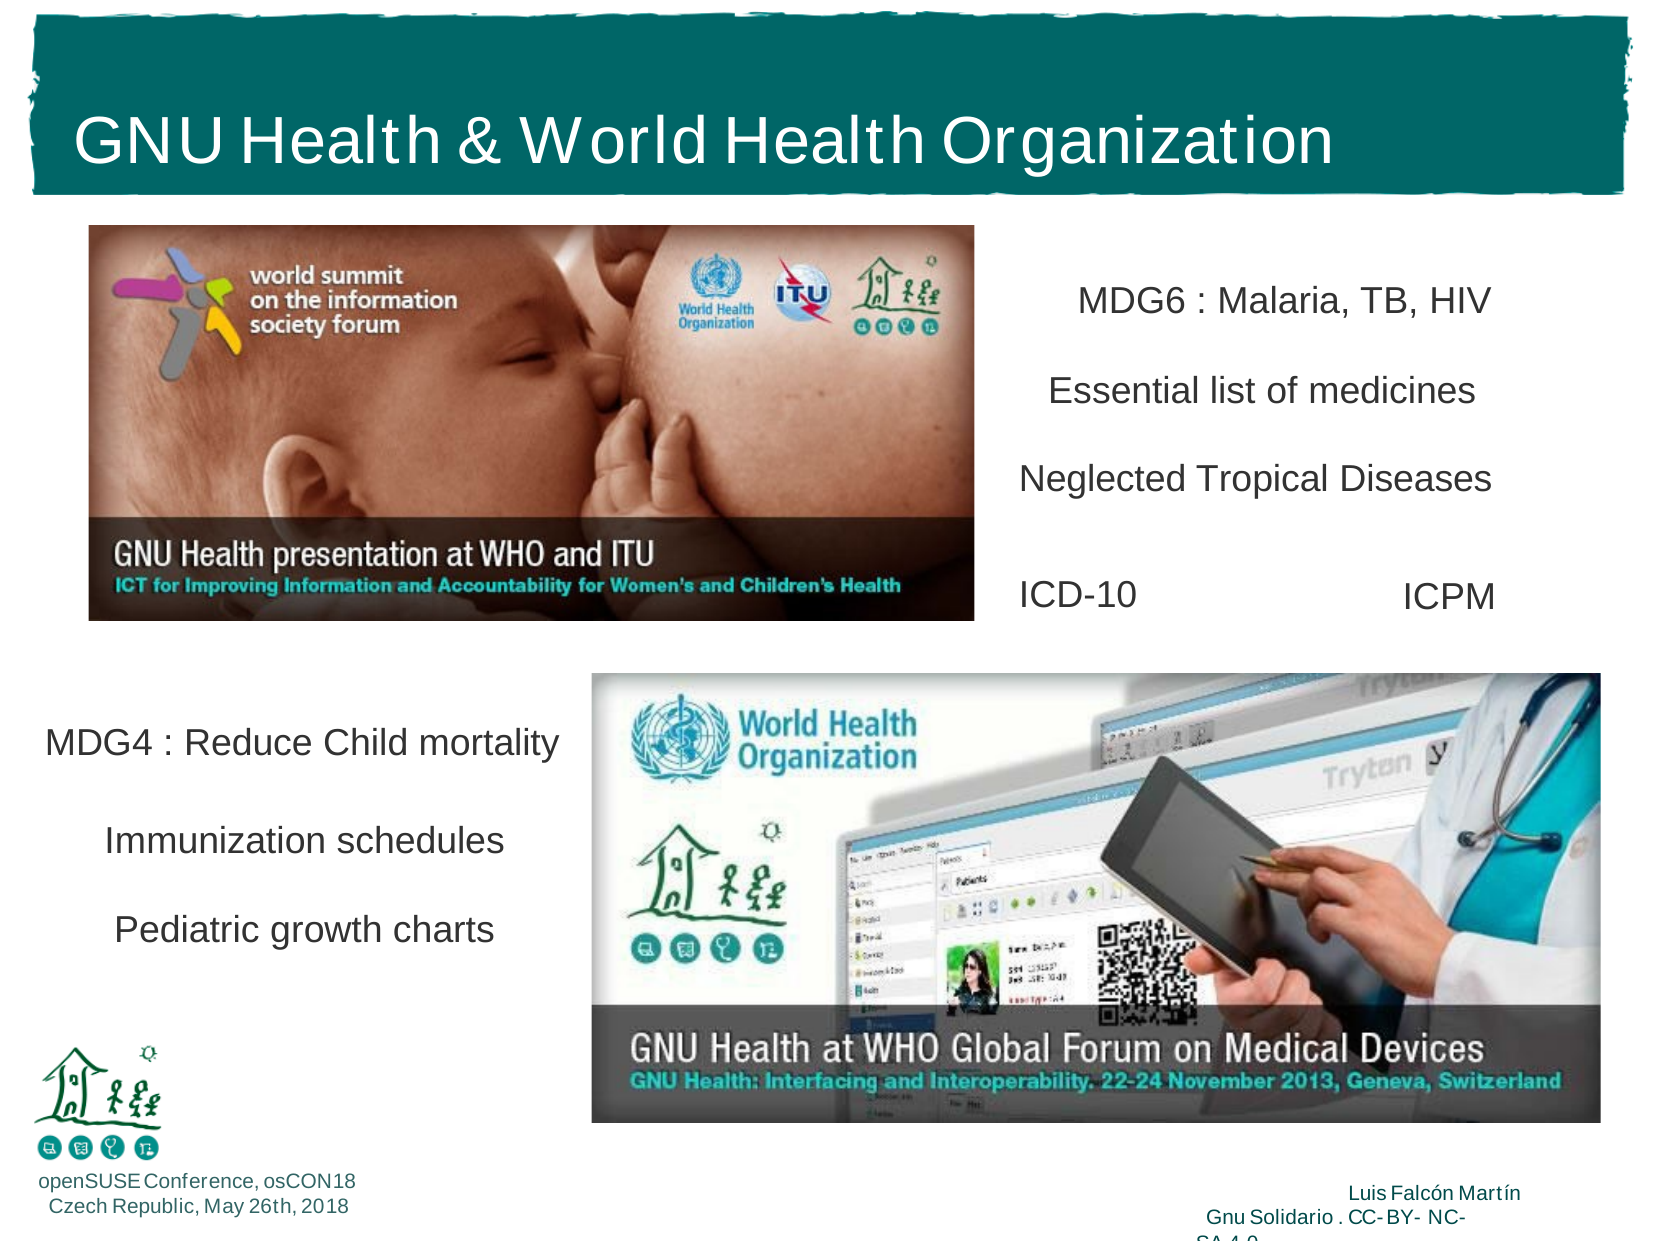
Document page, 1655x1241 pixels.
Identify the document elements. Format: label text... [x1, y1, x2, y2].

text_box MDG6 : Malaria, TB, HIV Essential list of medicines Neglected Tropical Diseases [1016, 276, 1495, 496]
text_box openSUSEConference,osCON18 CzechRepublic,May26th,2018 [36, 1167, 361, 1218]
text_box [592, 673, 1601, 1122]
text_box [89, 226, 974, 620]
title GNUHealth&WorldHealthOrganization [48, 74, 1607, 179]
text_box ICD-10 [1016, 570, 1140, 612]
text_box ICPM [1400, 572, 1499, 614]
text_box LuisFalcónMartín GnuSolidario.CC-BY-NC-SA4.0 [1193, 1179, 1531, 1230]
text_box MDG4 : Reduce Child mortality Immunization schedules Pediatric growth charts [42, 717, 563, 937]
